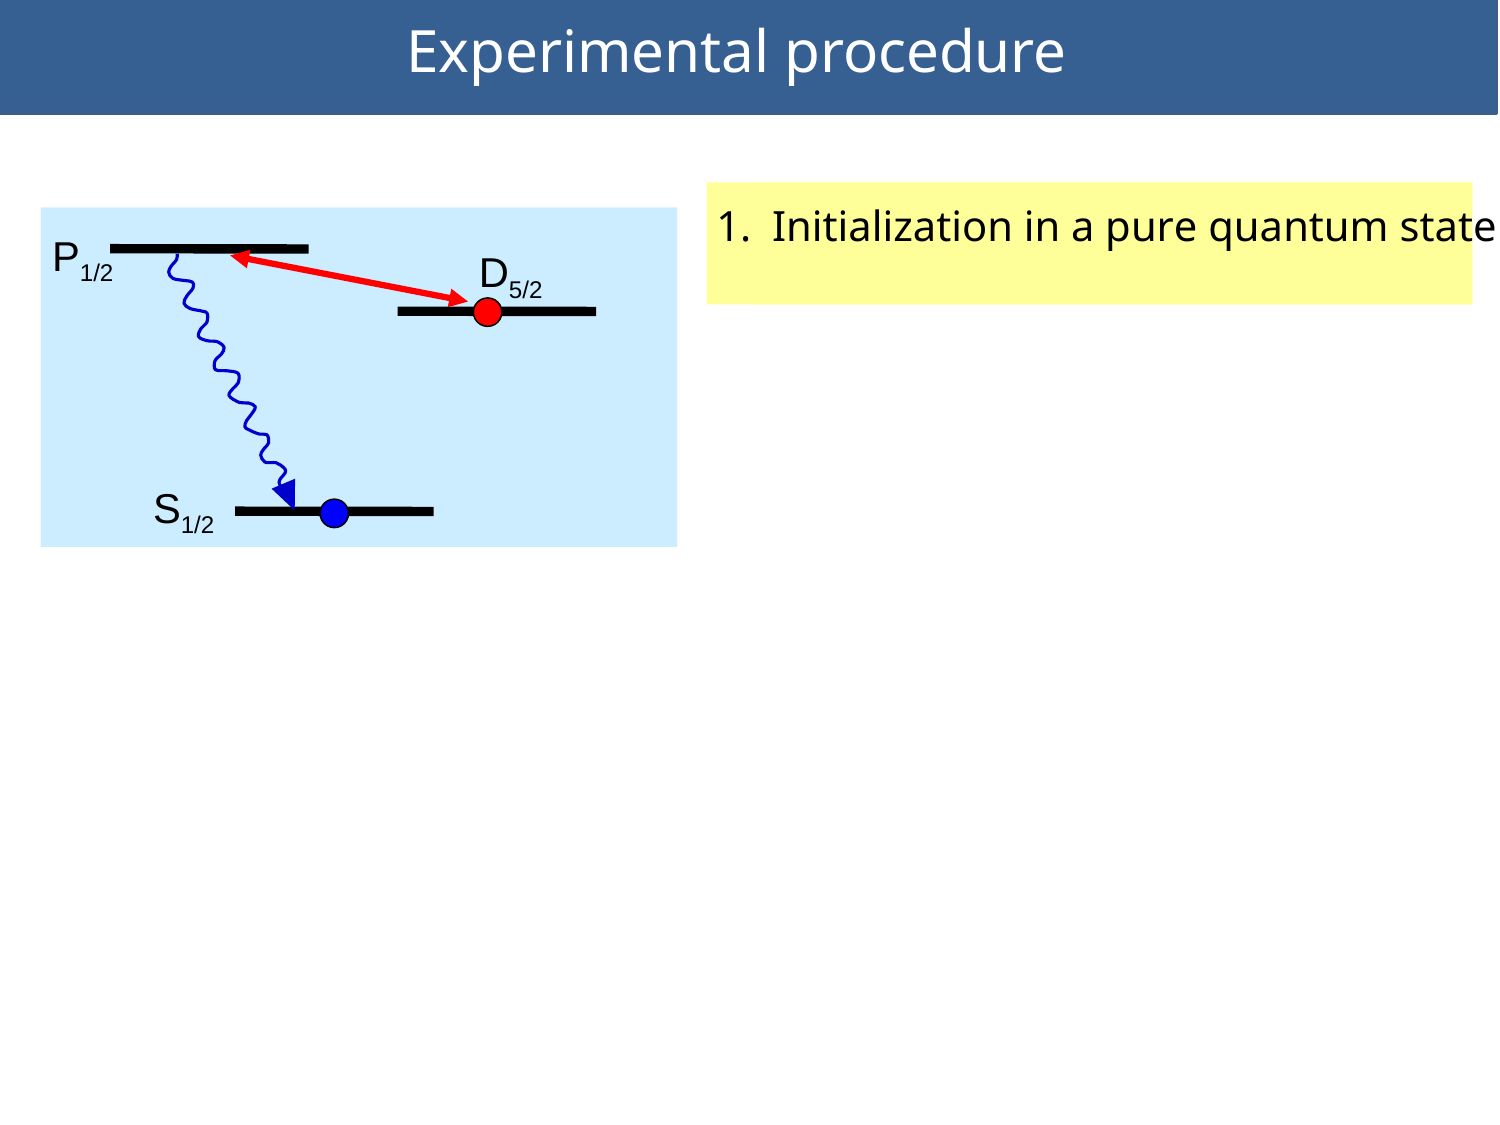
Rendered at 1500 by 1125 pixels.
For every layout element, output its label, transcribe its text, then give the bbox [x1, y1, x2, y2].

text_box D5/2 [463, 238, 558, 311]
text_box P1/2 [37, 221, 129, 294]
text_box [706, 182, 1473, 192]
text_box Initialization in a pure quantum state [701, 192, 1500, 308]
text_box [40, 207, 678, 547]
list Experimental procedure [173, 12, 1299, 115]
text_box S1/2 [138, 473, 230, 547]
